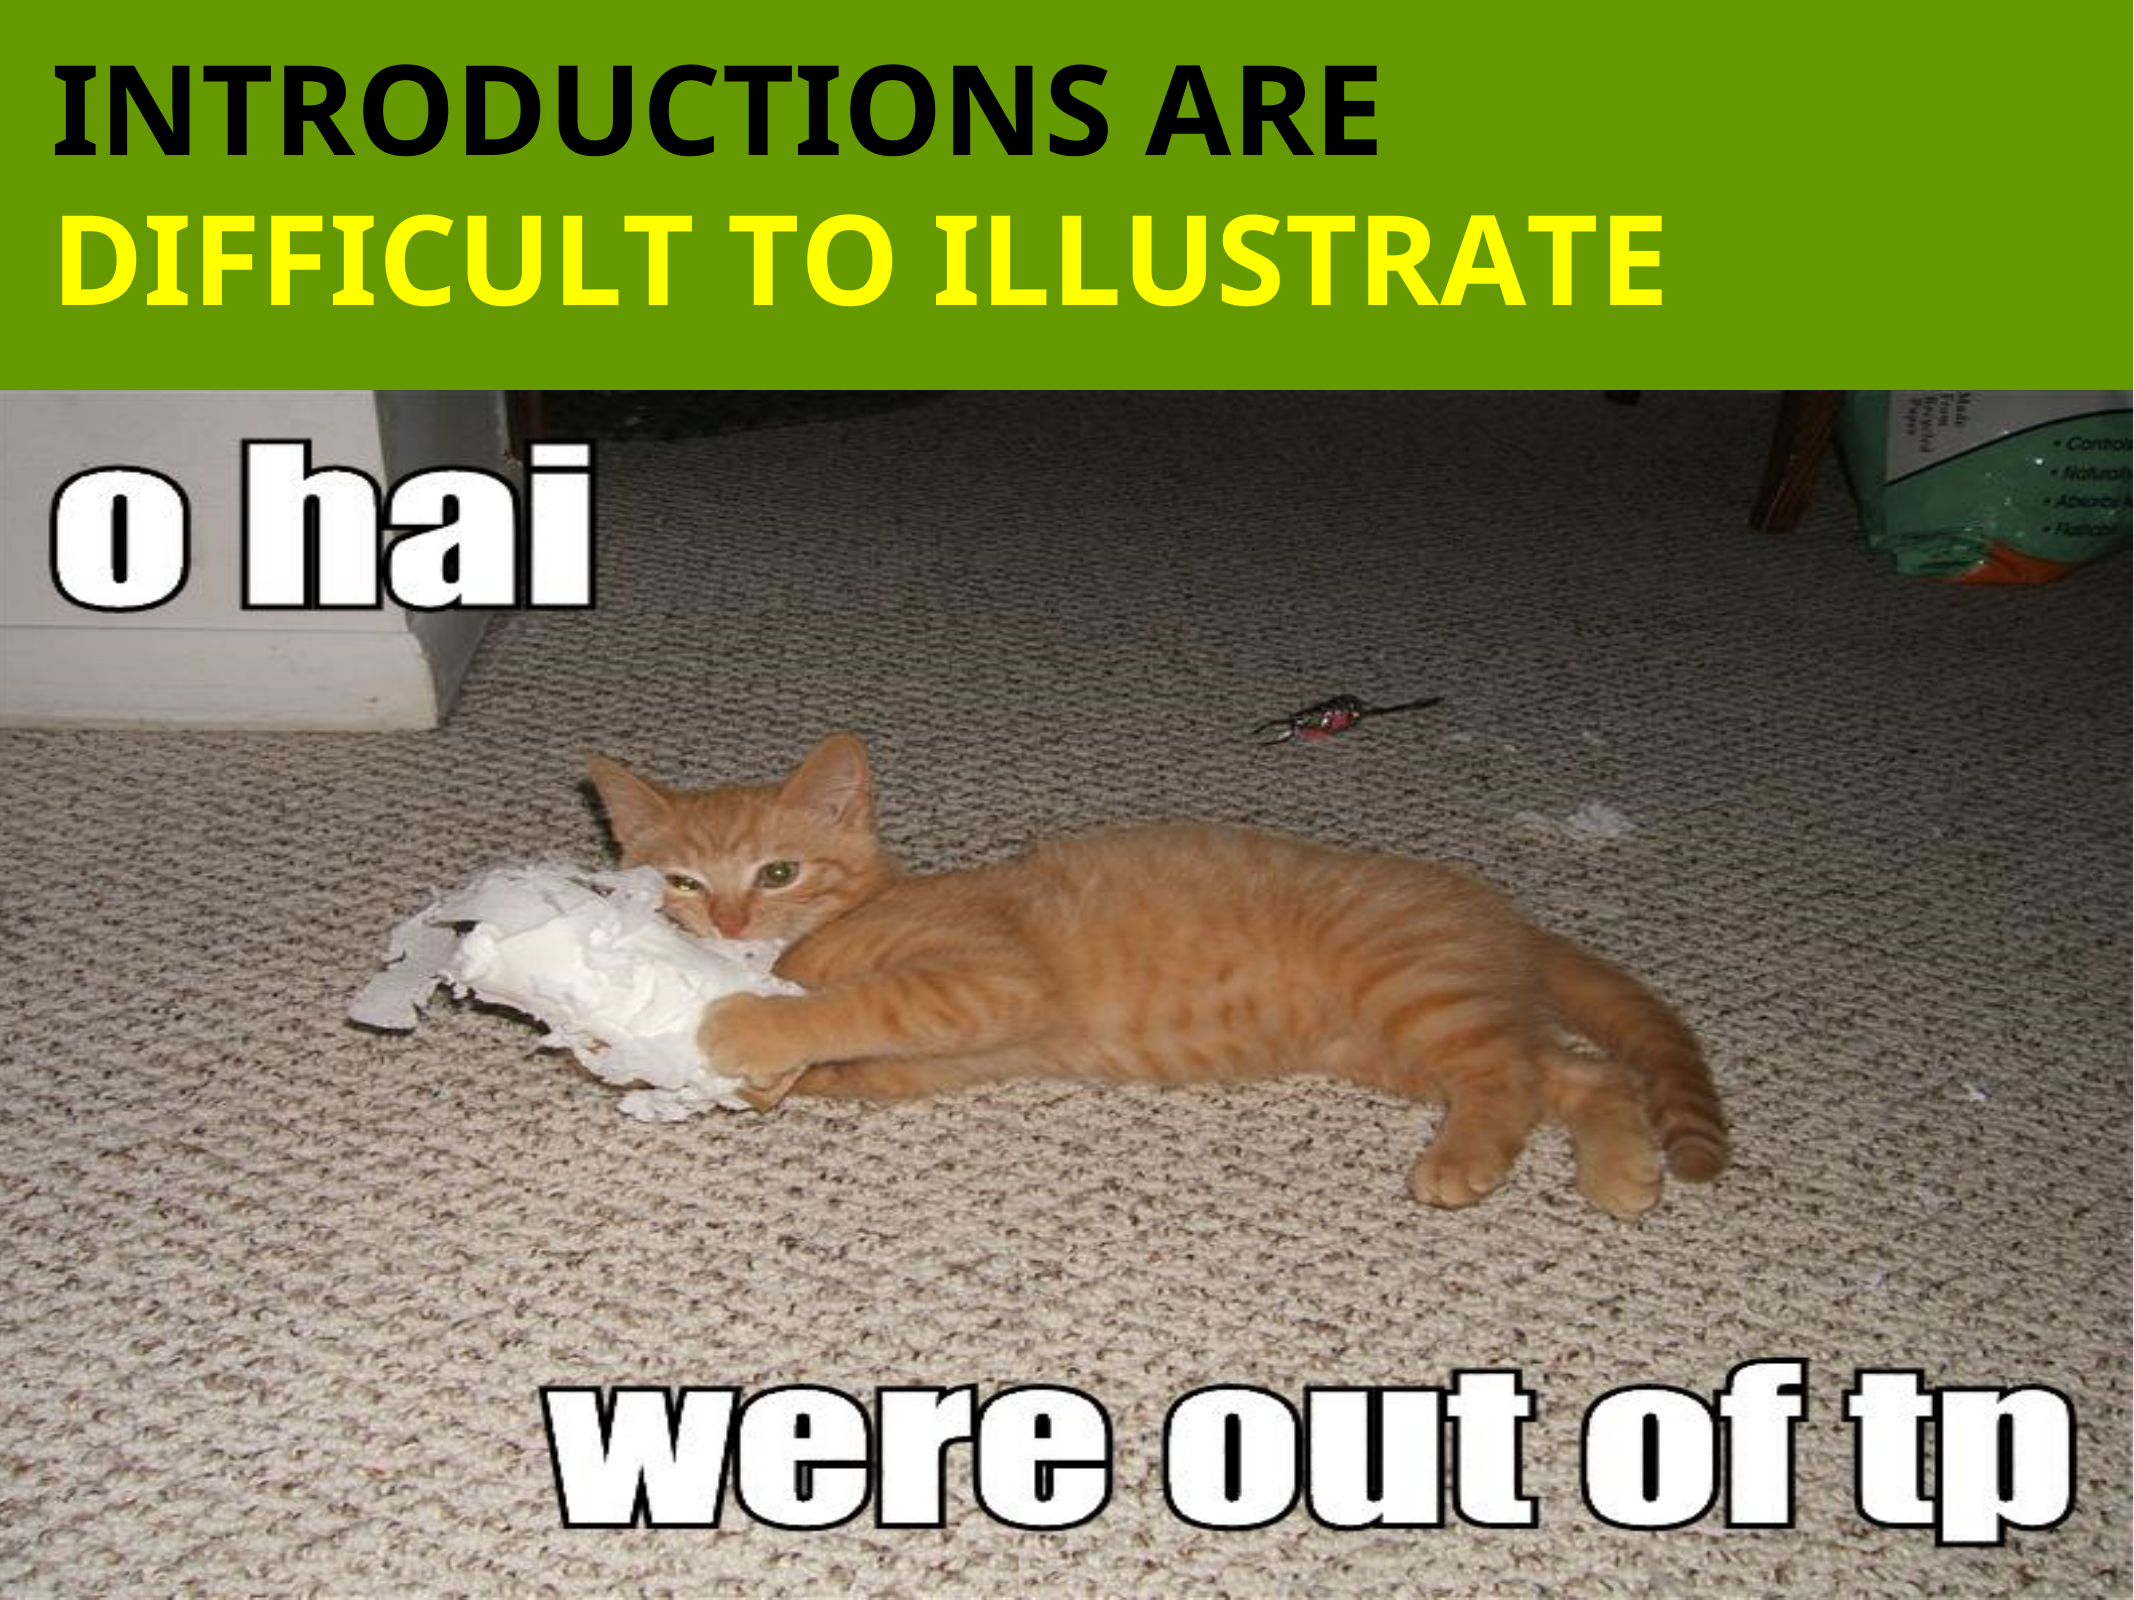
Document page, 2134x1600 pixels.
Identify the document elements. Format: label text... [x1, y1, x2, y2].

text_box INTRODUCTIONS ARE DIFFICULT TO ILLUSTRATE [41, 29, 2134, 390]
picture [0, 390, 2134, 1600]
